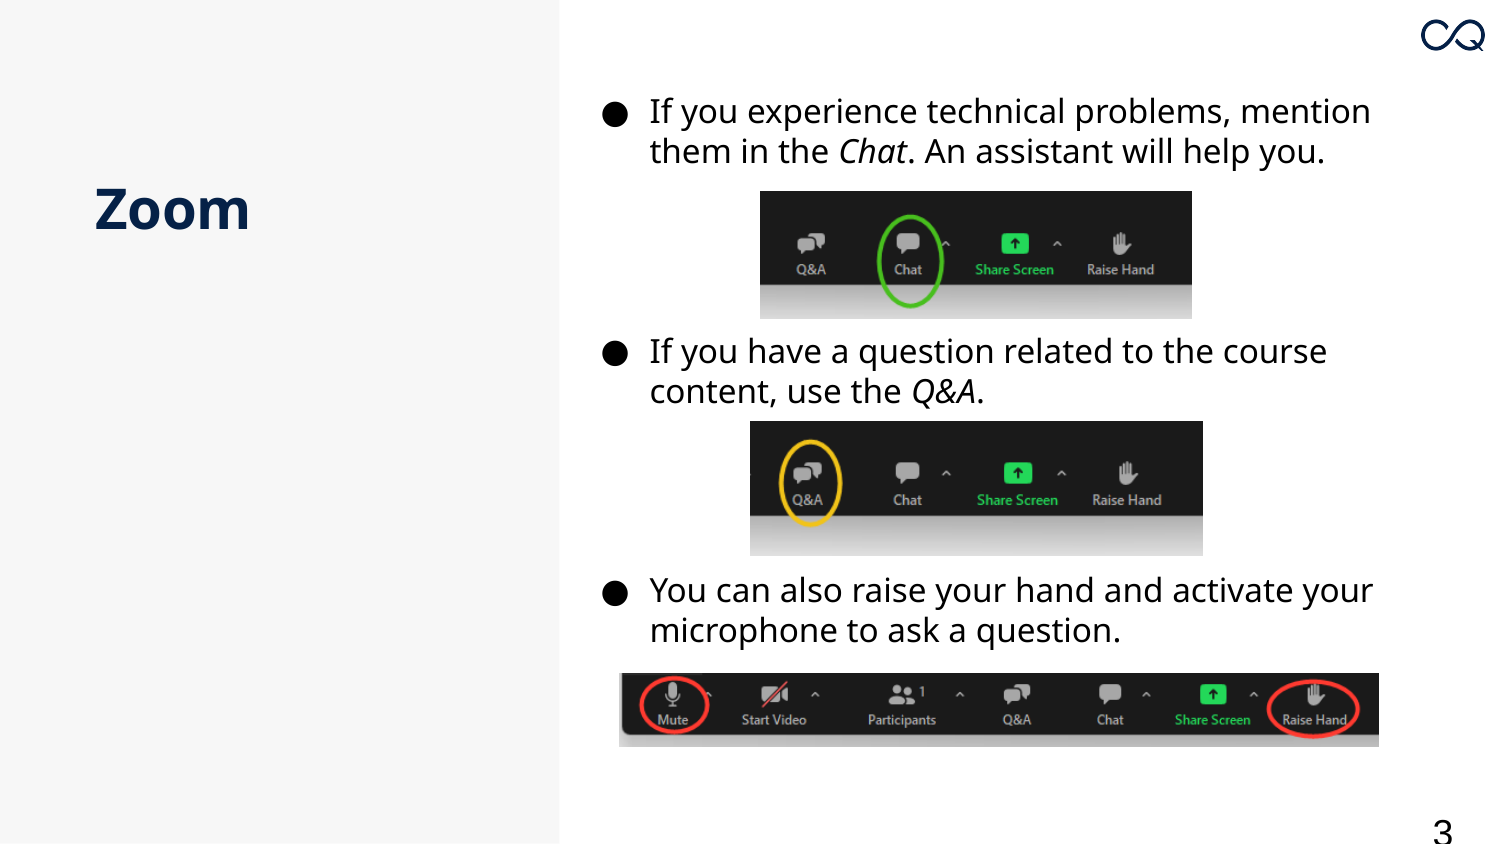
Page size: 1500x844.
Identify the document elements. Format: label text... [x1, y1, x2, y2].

picture [1421, 19, 1485, 51]
title Zoom [79, 157, 489, 379]
list If you experience technical problems, mention them in the Chat. An assistant will help you. If you have a question related to the course content, use the Q&A. You can also raise your hand and activate your microphone to ask a question. [559, 35, 1433, 786]
picture [750, 421, 1203, 556]
picture [619, 673, 1379, 747]
picture [760, 191, 1192, 320]
